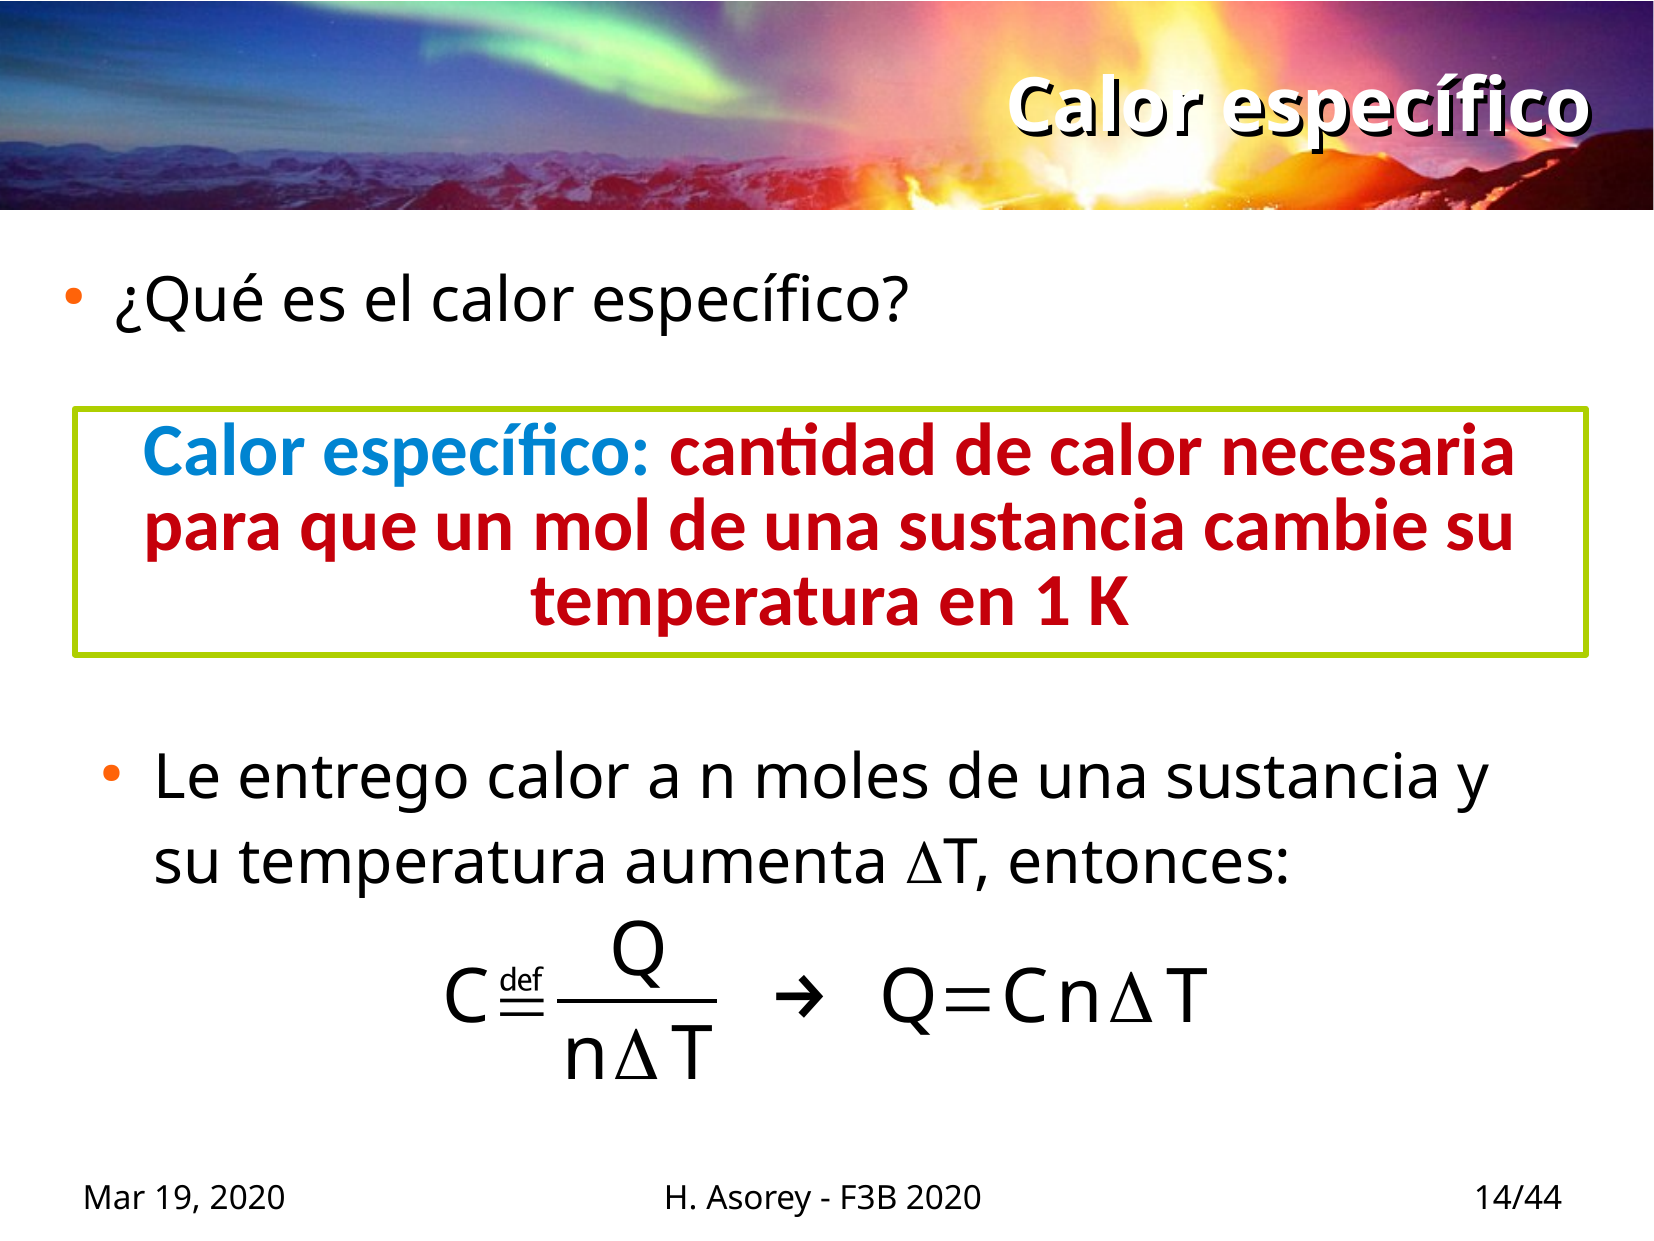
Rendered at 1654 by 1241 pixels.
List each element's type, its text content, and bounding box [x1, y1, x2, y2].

text_box Calor específico: cantidad de calor necesaria para que un mol de una sustancia cambie su temperatura en 1 K [75, 408, 1586, 655]
chart [436, 903, 1216, 1098]
title Calor específico [45, 15, 1606, 191]
list ¿Qué es el calor específico? [45, 255, 1606, 1156]
list Le entrego calor a n moles de una sustancia y su temperatura aumenta DT, entonces: [82, 732, 1571, 1162]
picture [0, 1, 1654, 210]
